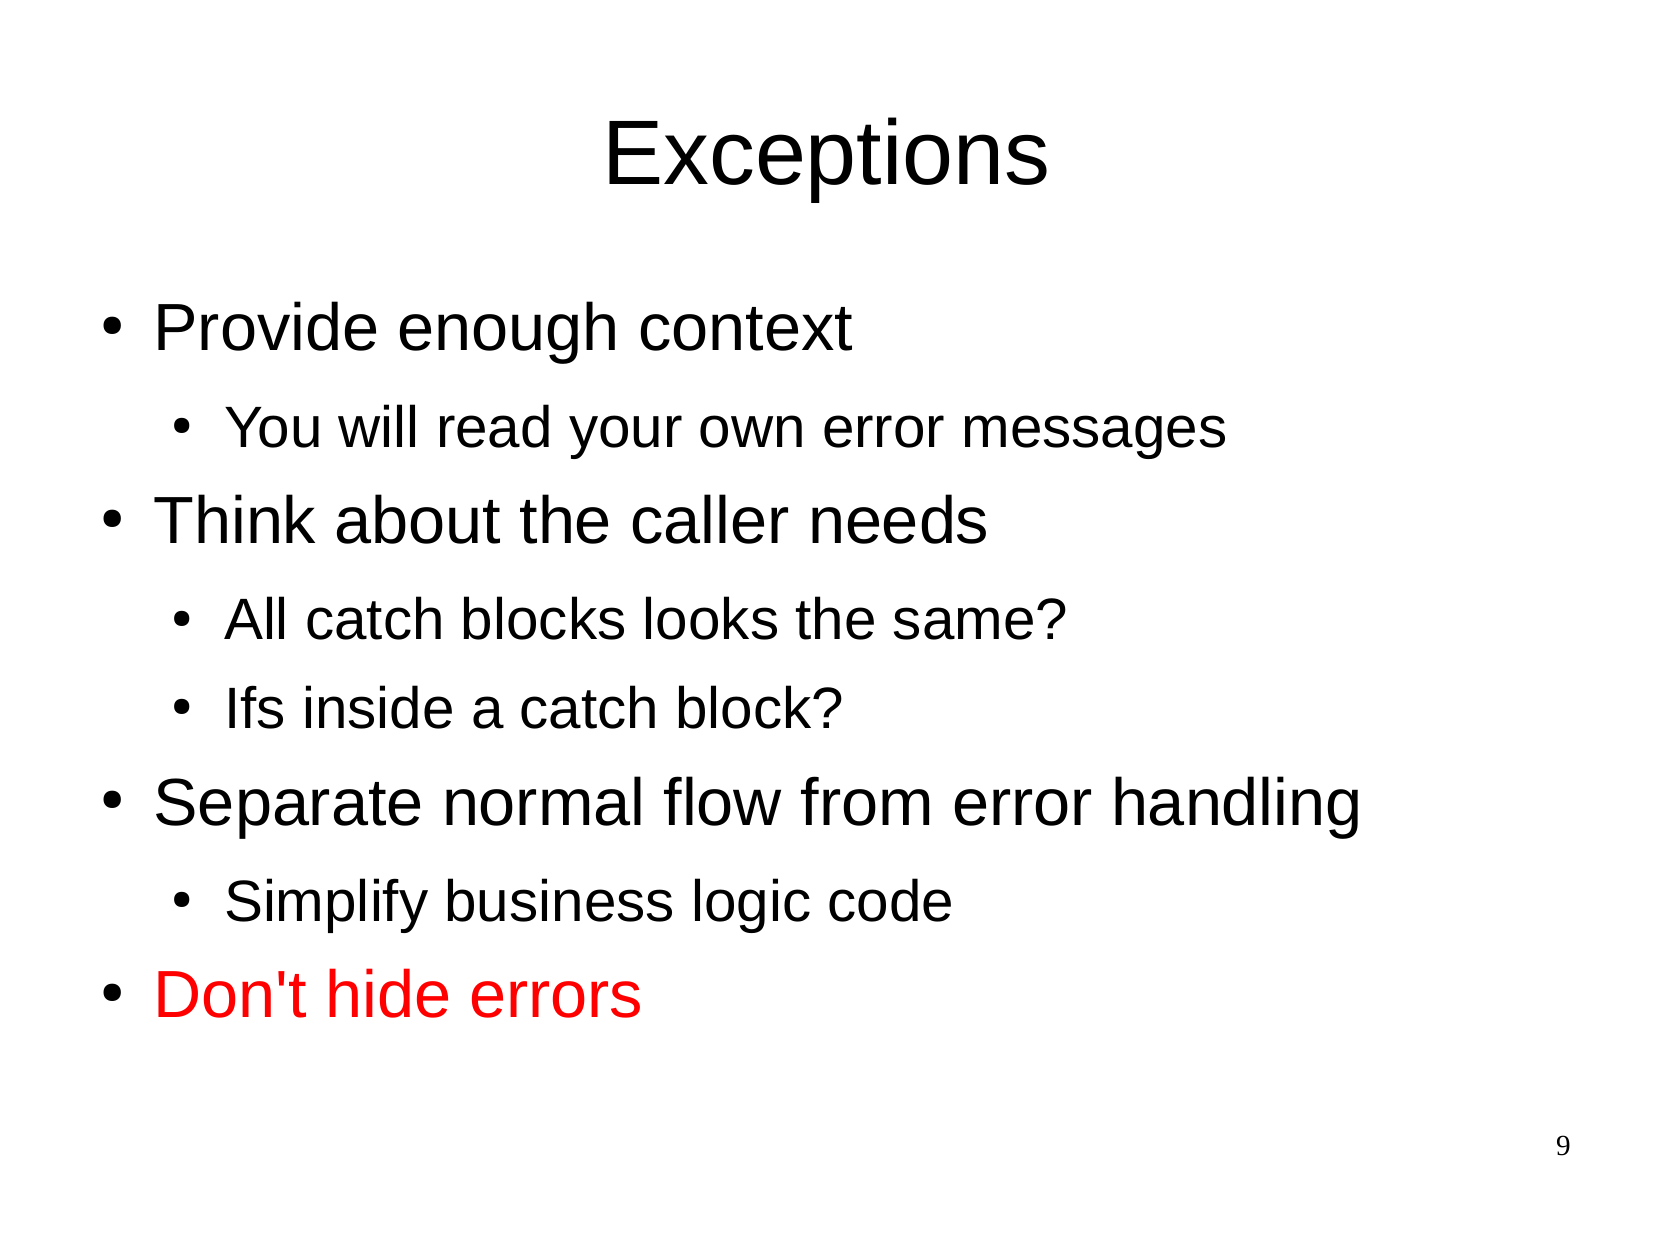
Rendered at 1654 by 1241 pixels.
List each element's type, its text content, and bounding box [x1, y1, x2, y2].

list Provide enough context You will read your own error messages Think about the caller needs All catch blocks looks the same? Ifs inside a catch block? Separate normal flow from error handling Simplify business logic code Don't hide errors [82, 290, 1571, 1109]
title Exceptions [82, 49, 1571, 257]
